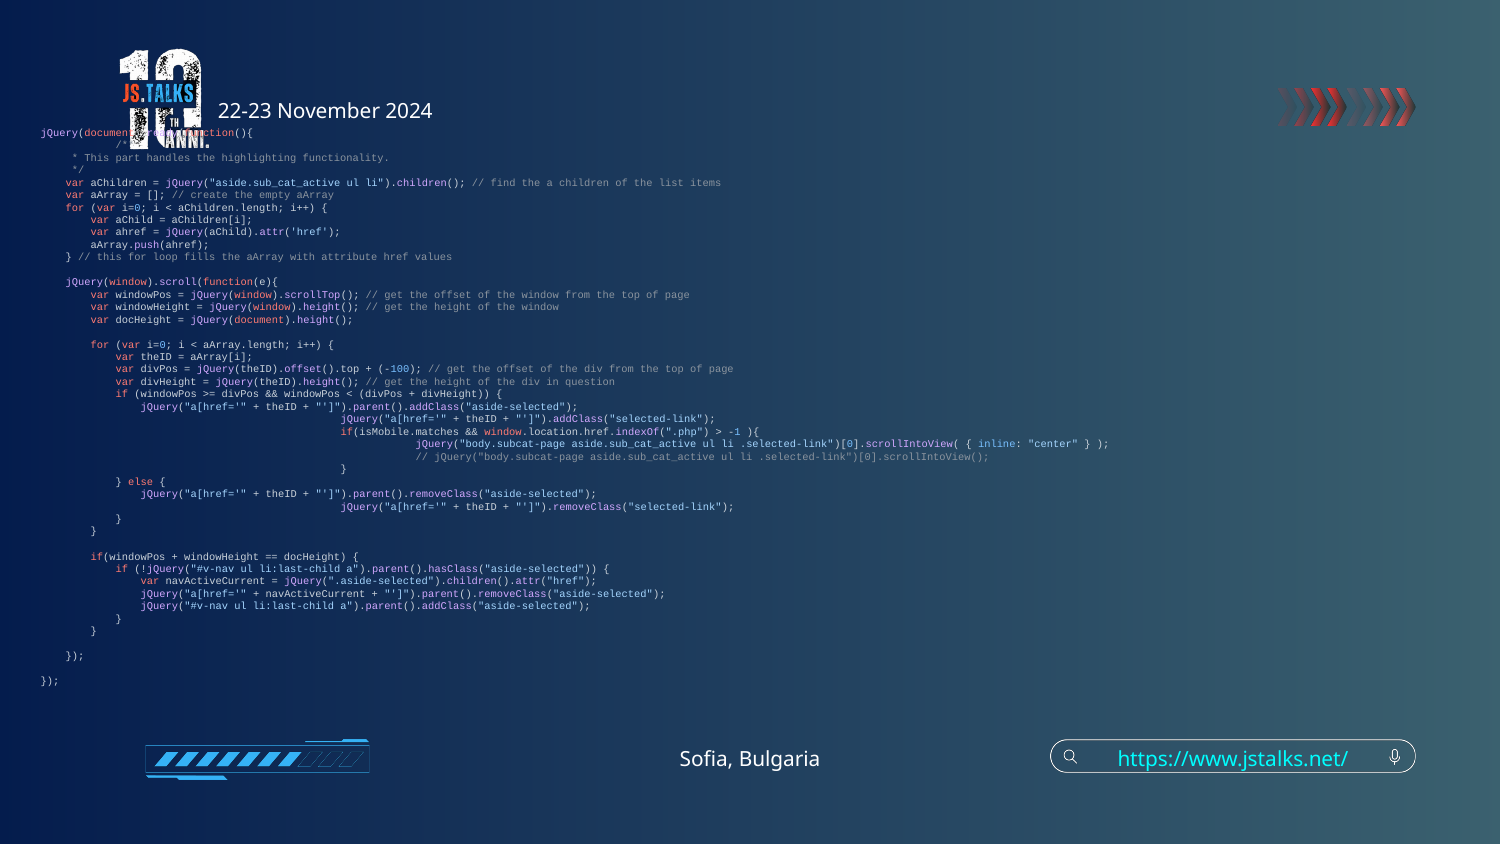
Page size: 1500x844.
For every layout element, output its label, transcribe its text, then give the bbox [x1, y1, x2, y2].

text_box [145, 739, 370, 780]
text_box [65, 0, 258, 125]
text_box 22-23 November 2024 [217, 95, 507, 123]
text_box Sofia, Bulgaria [654, 744, 846, 772]
text_box [1050, 739, 1416, 773]
text_box [1277, 88, 1416, 125]
text_box jQuery(document).ready(function(){ /** * This part handles the highlighting functionality. */ var aChildren = jQuery("aside.sub_cat_active ul li").children(); // find the a children of the list items var aArray = []; // create the empty aArray for (var i=0; i < aChildren.length; i++) { var aChild = aChildren[i]; var ahref = jQuery(aChild).attr('href'); aArray.push(ahref); } // this for loop fills the aArray with attribute href values jQuery(window).scroll(function(e){ var windowPos = jQuery(window).scrollTop(); // get the offset of the window from the top of page var windowHeight = jQuery(window).height(); // get the height of the window var docHeight = jQuery(document).height(); for (var i=0; i < aArray.length; i++) { var theID = aArray[i]; var divPos = jQuery(theID).offset().top + (-100); // get the offset of the div from the top of page var divHeight = jQuery(theID).height(); // get the height of the div in question if (windowPos >= divPos && windowPos < (divPos + divHeight)) { jQuery("a[href='" + theID + "']").parent().addClass("aside-selected"); jQuery("a[href='" + theID + "']").addClass("selected-link"); if(isMobile.matches && window.location.href.indexOf(".php") > -1 ){ jQuery("body.subcat-page aside.sub_cat_active ul li .selected-link")[0].scrollIntoView( { inline: "center" } ); // jQuery("body.subcat-page aside.sub_cat_active ul li .selected-link")[0].scrollIntoView(); } } else { jQuery("a[href='" + theID + "']").parent().removeClass("aside-selected"); jQuery("a[href='" + theID + "']").removeClass("selected-link"); } } if(windowPos + windowHeight == docHeight) { if (!jQuery("#v-nav ul li:last-child a").parent().hasClass("aside-selected")) { var navActiveCurrent = jQuery(".aside-selected").children().attr("href"); jQuery("a[href='" + navActiveCurrent + "']").parent().removeClass("aside-selected"); jQuery("#v-nav ul li:last-child a").parent().addClass("aside-selected"); } } }); }); [0, 125, 1466, 384]
text_box https://www.jstalks.net/ [1103, 744, 1362, 772]
